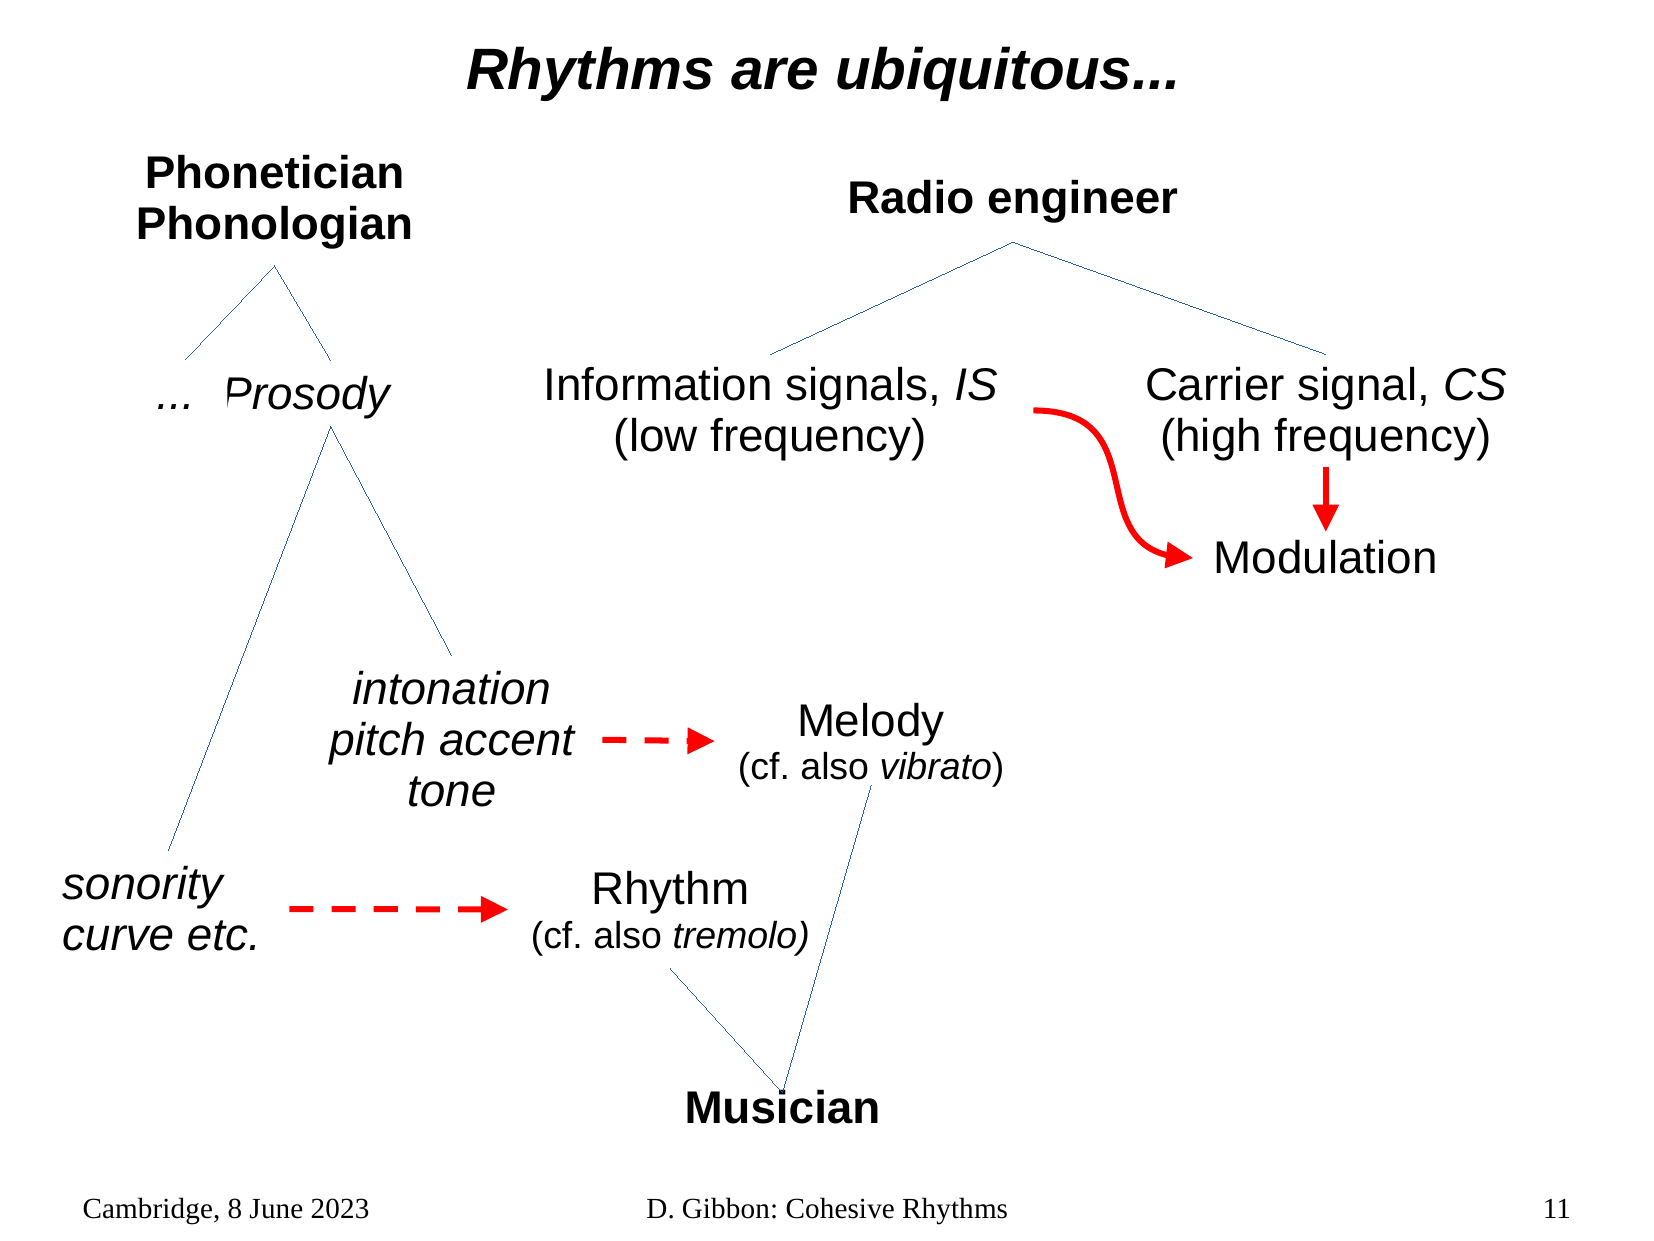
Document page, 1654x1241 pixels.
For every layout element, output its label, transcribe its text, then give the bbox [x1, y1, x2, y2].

text_box Musician [637, 1062, 928, 1152]
text_box intonation pitch accent tone [301, 655, 603, 825]
text_box Prosody [228, 360, 455, 427]
text_box Radio engineer [773, 153, 1252, 243]
text_box ... [141, 360, 228, 427]
text_box Melody (cf. also vibrato) [714, 696, 1028, 786]
text_box Phonetician Phonologian [82, 129, 467, 266]
text_box sonority curve etc. [47, 850, 290, 968]
title Rhythms are ubiquitous... [11, 19, 1636, 119]
text_box Modulation [1192, 531, 1459, 585]
text_box Information signals, IS (low frequency) [507, 354, 1034, 467]
text_box Rhythm (cf. also tremolo) [507, 850, 833, 969]
text_box Carrier signal, CS (high frequency) [1098, 354, 1554, 467]
text_box Prosody [230, 381, 247, 393]
